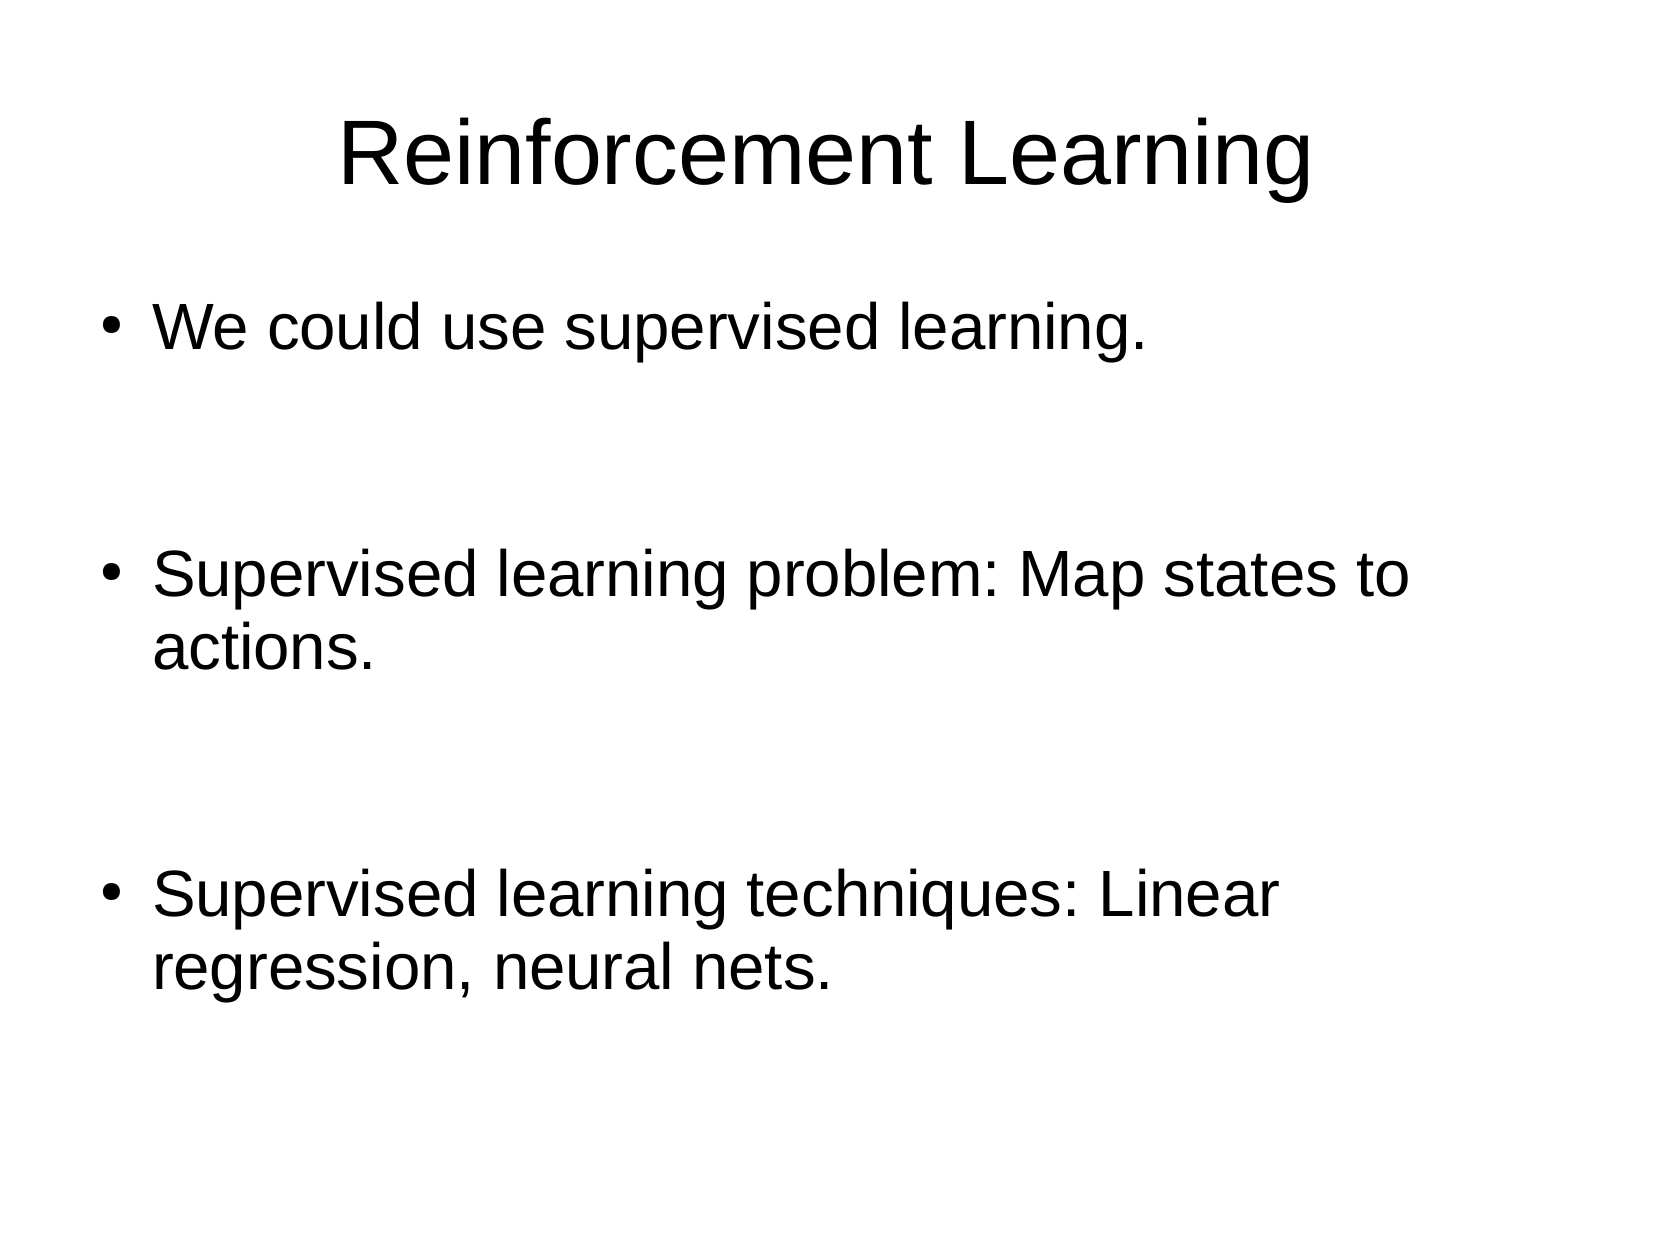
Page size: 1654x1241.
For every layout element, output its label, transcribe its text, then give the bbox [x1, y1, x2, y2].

title Reinforcement Learning [82, 49, 1571, 257]
list We could use supervised learning. Supervised learning problem: Map states to actions. Supervised learning techniques: Linear regression, neural nets. [82, 290, 1571, 1010]
